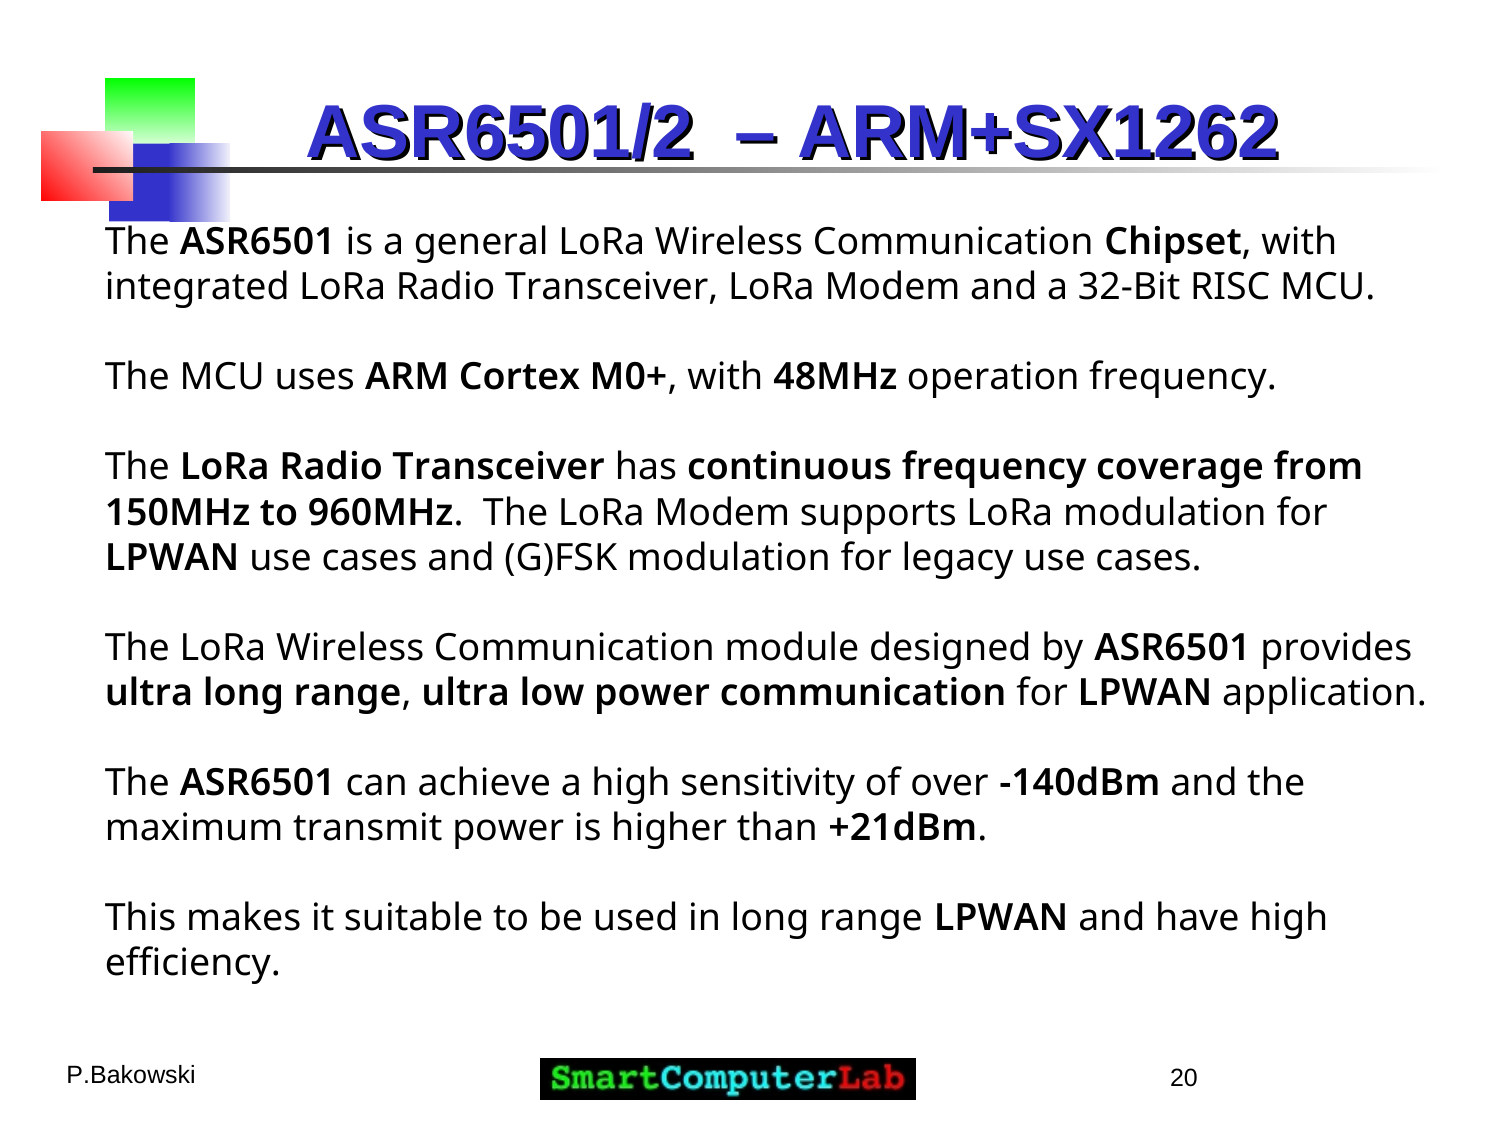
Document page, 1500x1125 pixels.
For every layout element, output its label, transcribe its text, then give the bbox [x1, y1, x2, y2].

text_box The ASR6501 is a general LoRa Wireless Communication Chipset, with integrated LoRa Radio Transceiver, LoRa Modem and a 32-Bit RISC MCU. The MCU uses ARM Cortex M0+, with 48MHz operation frequency. The LoRa Radio Transceiver has continuous frequency coverage from 150MHz to 960MHz. The LoRa Modem supports LoRa modulation for LPWAN use cases and (G)FSK modulation for legacy use cases. The LoRa Wireless Communication module designed by ASR6501 provides ultra long range, ultra low power communication for LPWAN application. The ASR6501 can achieve a high sensitivity of over -140dBm and the maximum transmit power is higher than +21dBm. This makes it suitable to be used in long range LPWAN and have high efficiency. [90, 210, 1471, 946]
title ASR6501/2 – ARM+SX1262 [159, 74, 1426, 180]
picture [540, 1058, 916, 1100]
